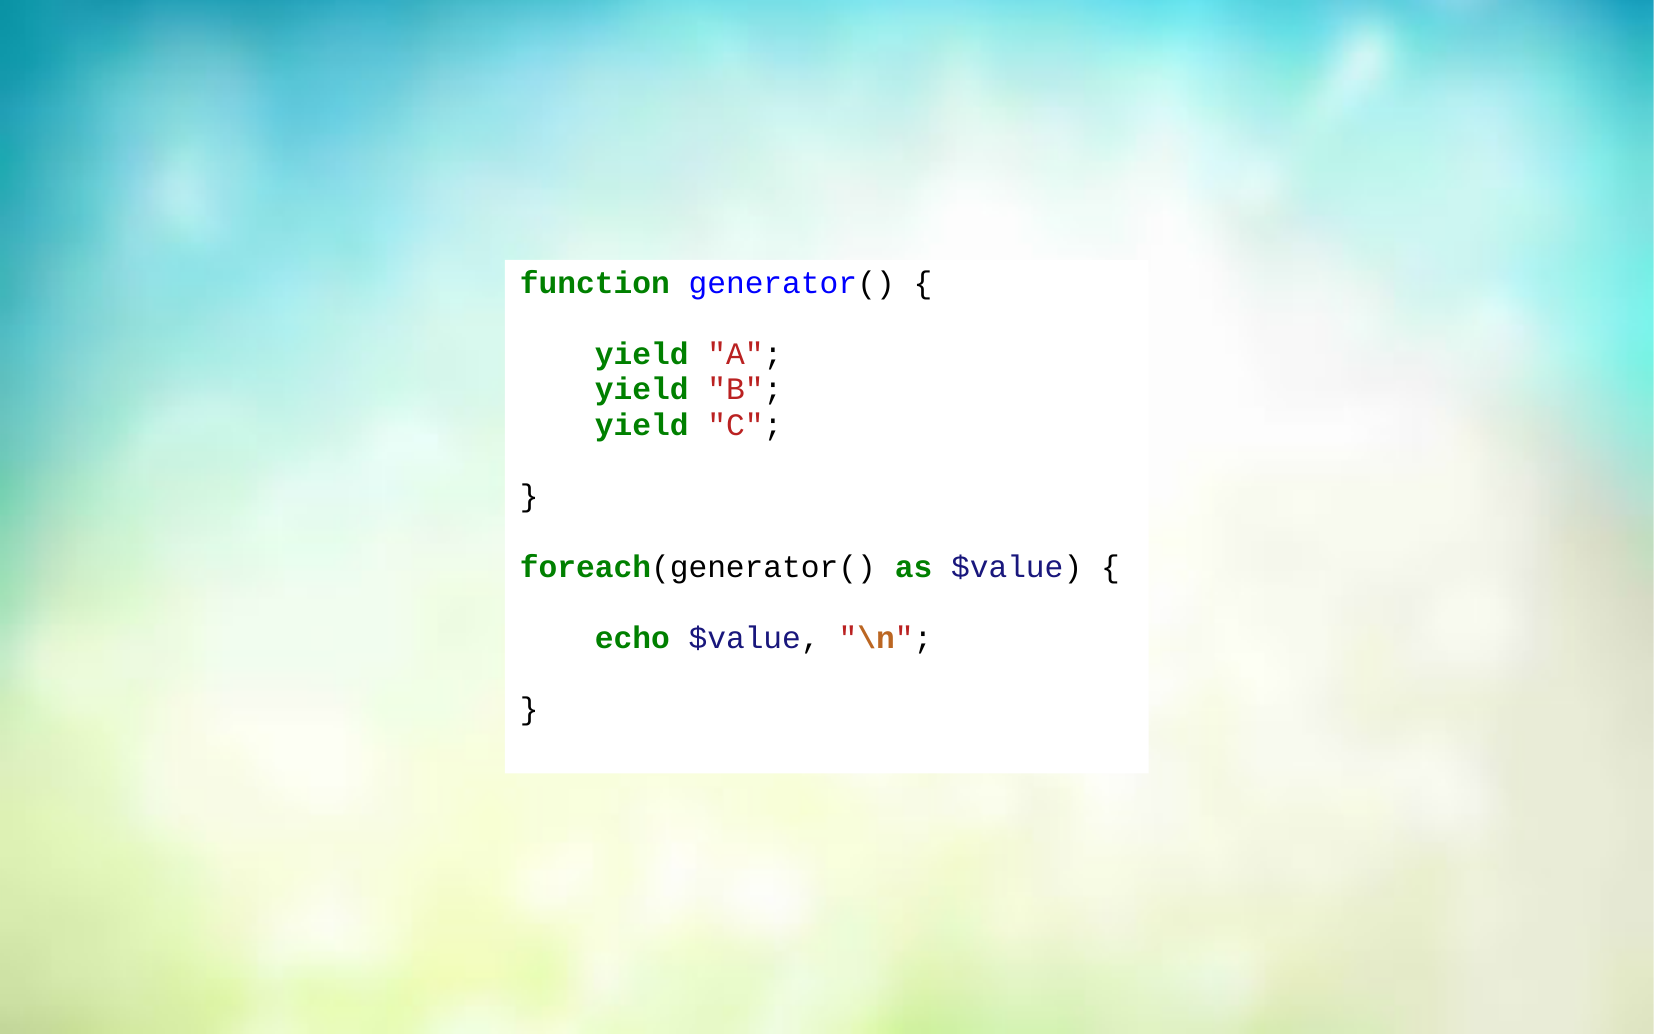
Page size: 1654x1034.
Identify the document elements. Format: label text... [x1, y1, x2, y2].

picture [0, 0, 1654, 1034]
text_box function generator() { yield "A"; yield "B"; yield "C"; } foreach(generator() as $value) { echo $value, "\n"; } [504, 259, 1149, 774]
